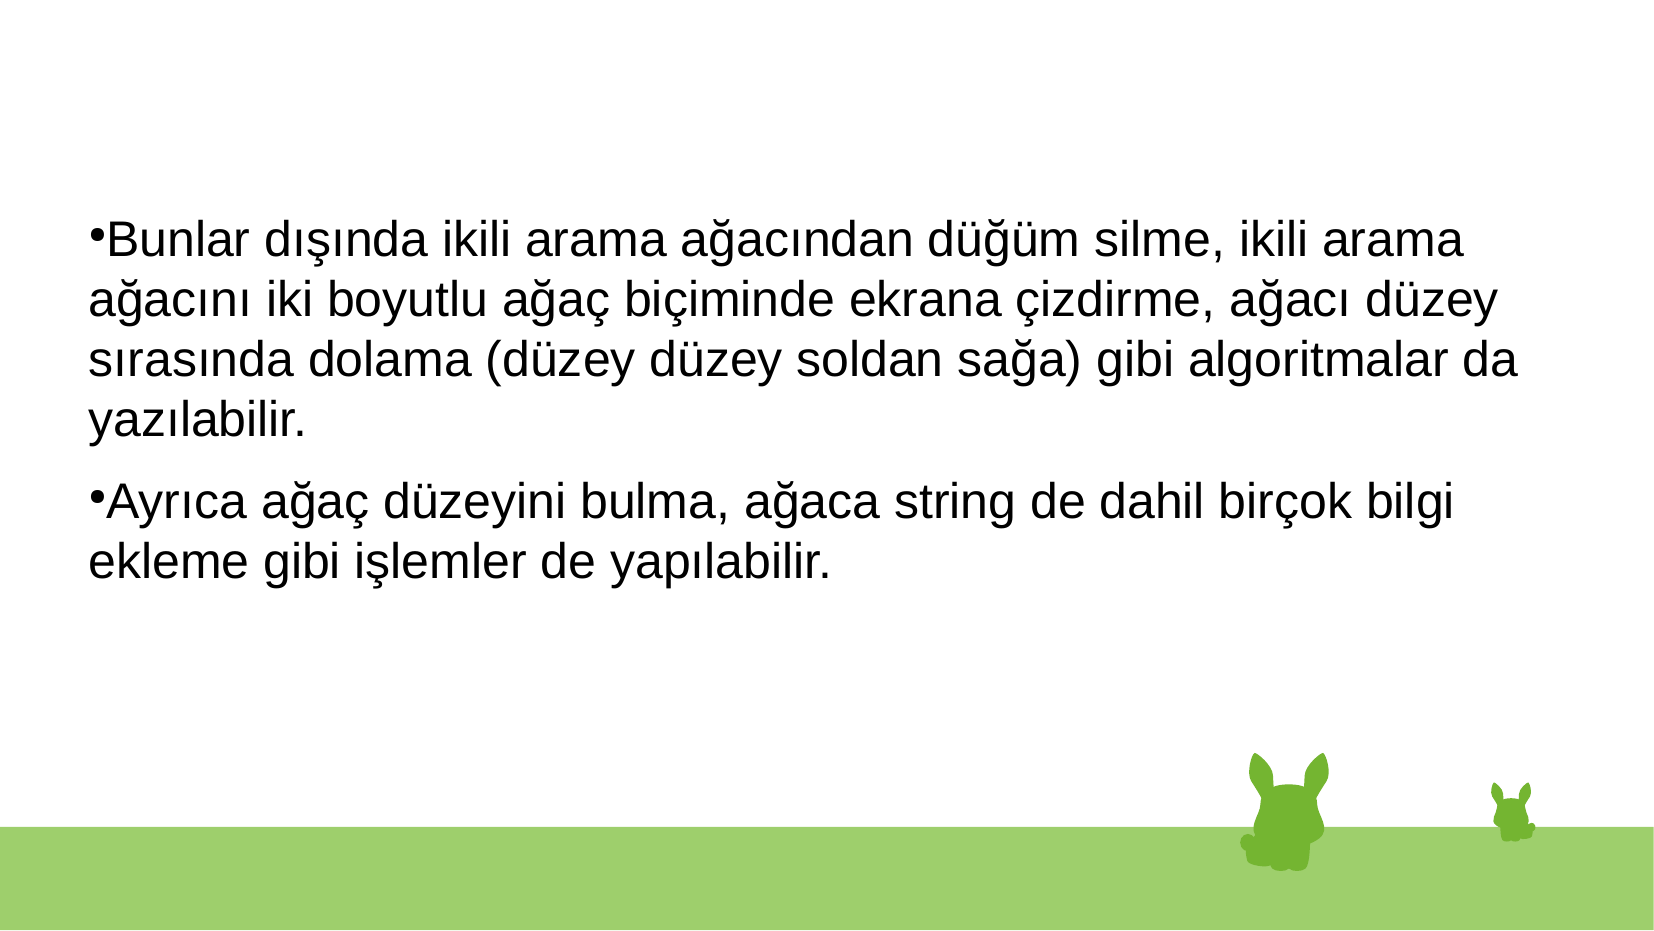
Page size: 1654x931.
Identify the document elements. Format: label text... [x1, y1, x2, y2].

list ﻿Bunlar dışında ikili arama ağacından düğüm silme, ikili arama ağacını iki boyutlu ağaç biçiminde ekrana çizdirme, ağacı düzey sırasında dolama (düzey düzey soldan sağa) gibi algoritmalar da yazılabilir. Ayrıca ağaç düzeyini bulma, ağaca string de dahil birçok bilgi ekleme gibi işlemler de yapılabilir. [88, 206, 1565, 739]
